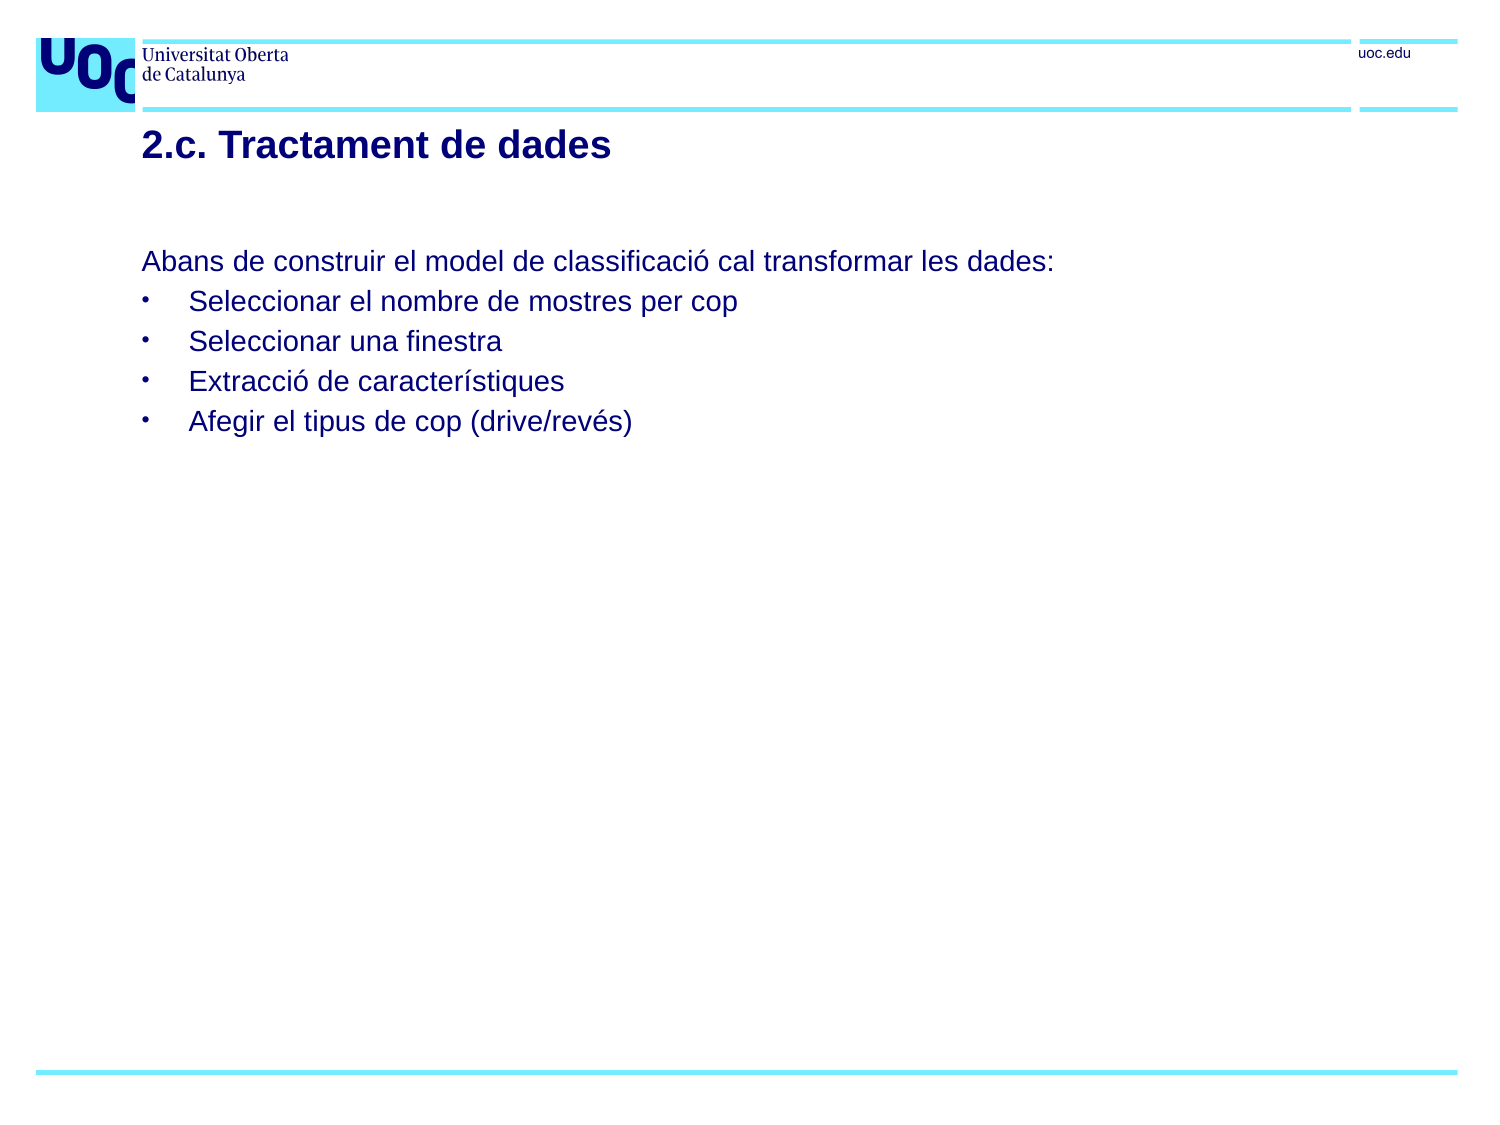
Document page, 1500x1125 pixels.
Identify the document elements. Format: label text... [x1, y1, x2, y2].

title 2.c. Tractament de dades [126, 104, 1353, 276]
picture [1359, 47, 1410, 58]
picture [36, 38, 135, 112]
picture [142, 47, 254, 84]
list Abans de construir el model de classificació cal transformar les dades: Seleccionar el nombre de mostres per cop Seleccionar una finestra Extracció de característiques Afegir el tipus de cop (drive/revés) [126, 221, 1160, 857]
